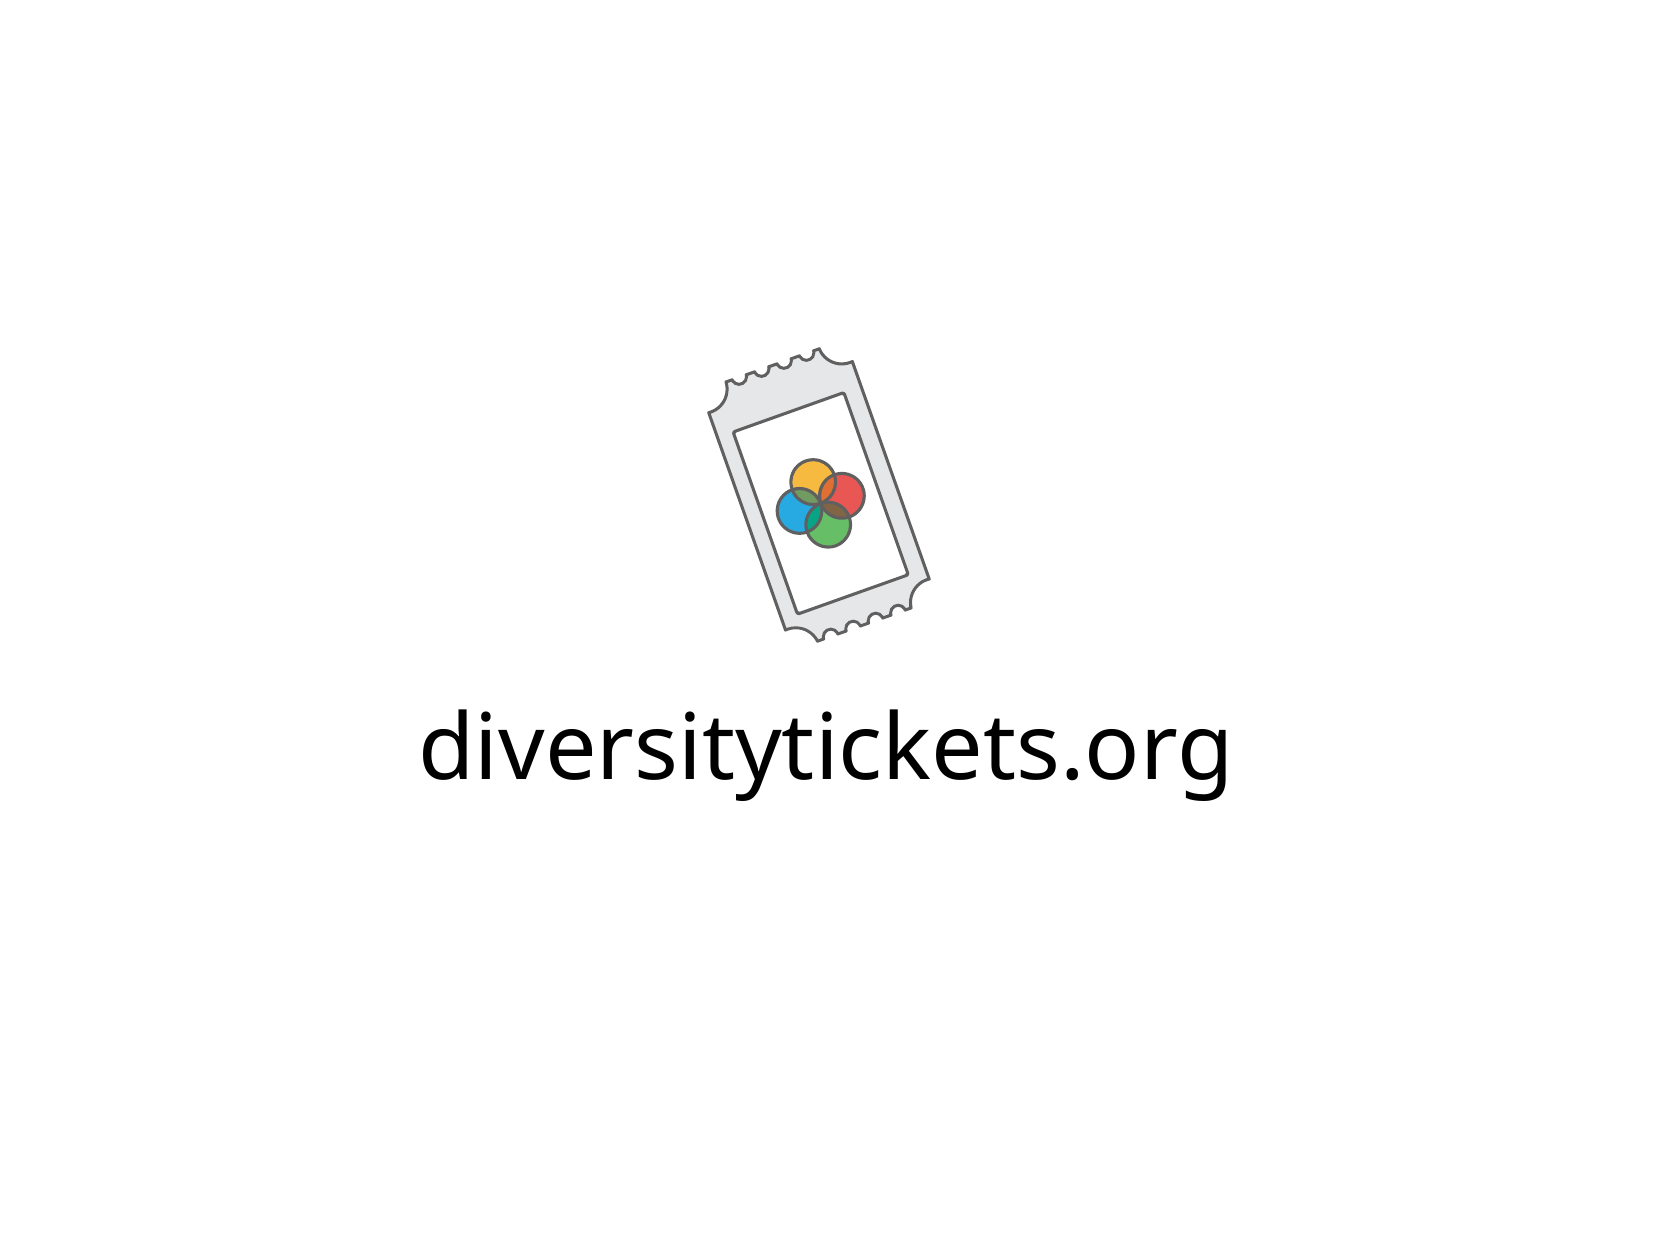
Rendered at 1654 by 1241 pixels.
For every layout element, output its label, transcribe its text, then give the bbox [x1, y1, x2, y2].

picture [705, 345, 933, 646]
title diversitytickets.org [82, 556, 1571, 932]
